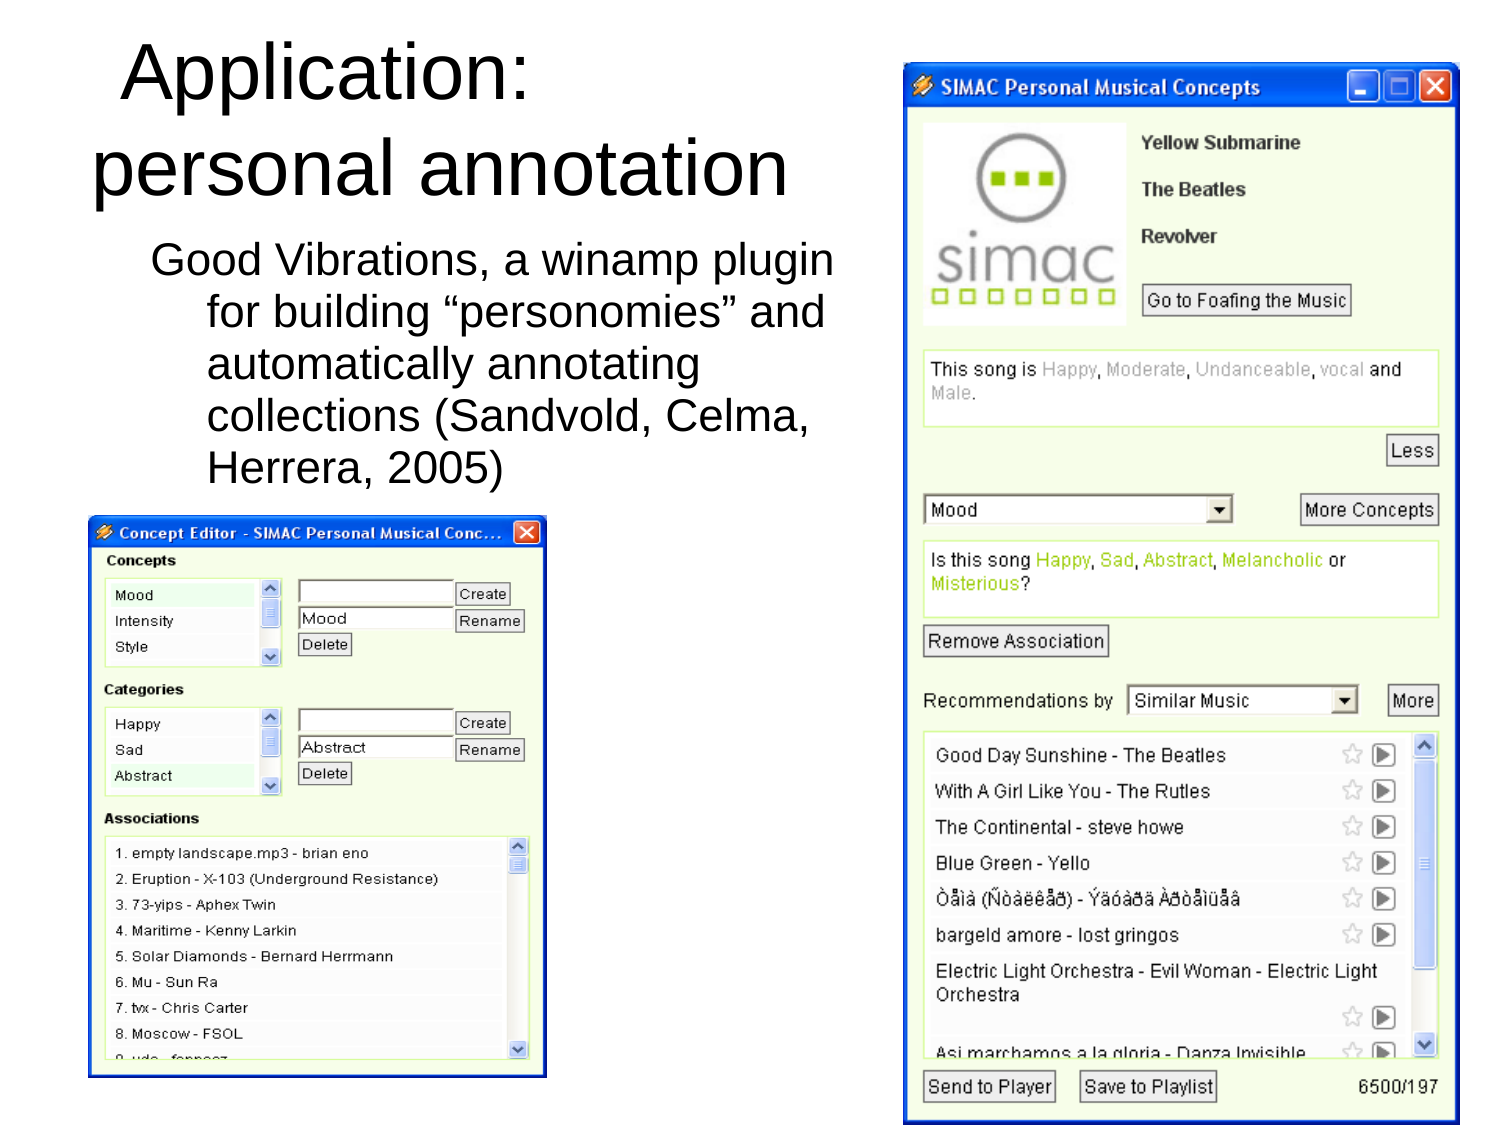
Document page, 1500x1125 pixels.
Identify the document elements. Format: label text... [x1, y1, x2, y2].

picture [903, 62, 1460, 1125]
title Application: personal annotation [76, 8, 1436, 219]
list Good Vibrations, a winamp plugin for building “personomies” and automatically annotating collections (Sandvold, Celma, Herrera, 2005) [64, 225, 903, 583]
picture [88, 515, 547, 1078]
